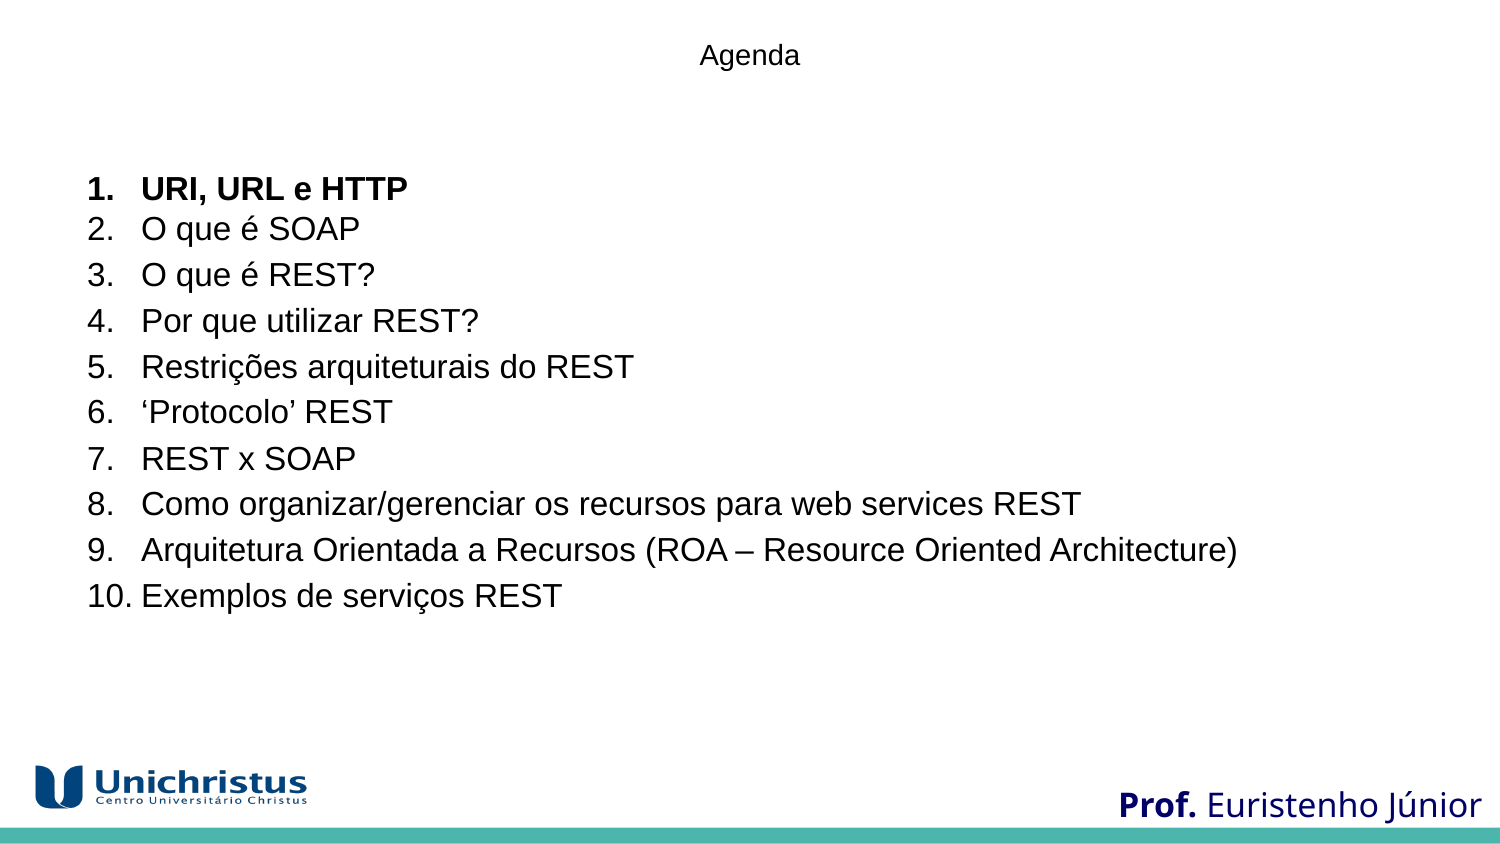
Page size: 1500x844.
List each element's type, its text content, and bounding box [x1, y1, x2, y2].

title Agenda [51, 20, 1449, 137]
text_box Prof. Euristenho Júnior [1103, 773, 1500, 829]
picture [31, 763, 311, 810]
list URI, URL e HTTP O que é SOAP O que é REST? Por que utilizar REST? Restrições arquiteturais do REST ‘Protocolo’ REST REST x SOAP Como organizar/gerenciar os recursos para web services REST Arquitetura Orientada a Recursos (ROA – Resource Oriented Architecture) Exemplos de serviços REST [51, 152, 1449, 750]
